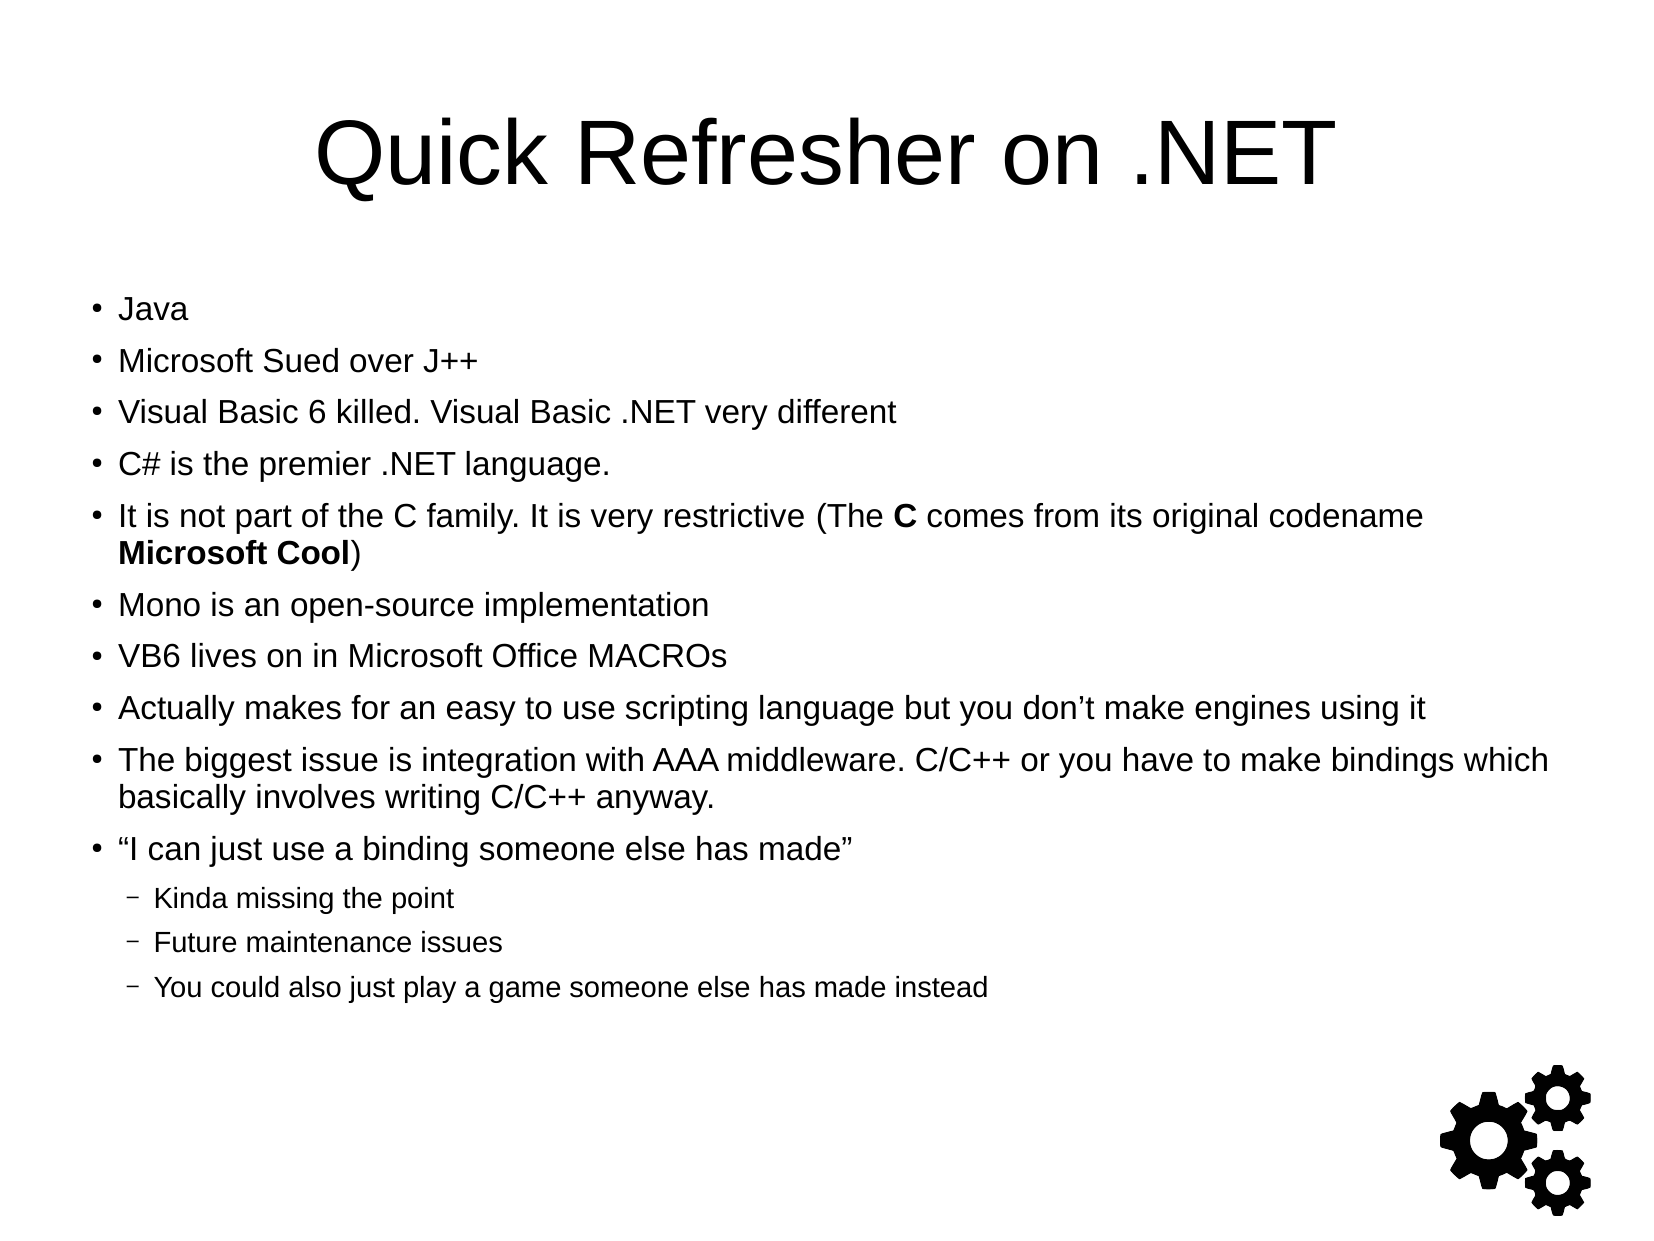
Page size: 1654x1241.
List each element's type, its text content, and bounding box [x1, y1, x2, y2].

picture [1440, 1065, 1591, 1216]
title Quick Refresher on .NET [82, 49, 1571, 257]
list Java Microsoft Sued over J++ Visual Basic 6 killed. Visual Basic .NET very different C# is the premier .NET language. It is not part of the C family. It is very restrictive (The C comes from its original codename Microsoft Cool) Mono is an open-source implementation VB6 lives on in Microsoft Office MACROs Actually makes for an easy to use scripting language but you don’t make engines using it The biggest issue is integration with AAA middleware. C/C++ or you have to make bindings which basically involves writing C/C++ anyway. “I can just use a binding someone else has made” Kinda missing the point Future maintenance issues You could also just play a game someone else has made instead [82, 290, 1571, 1010]
